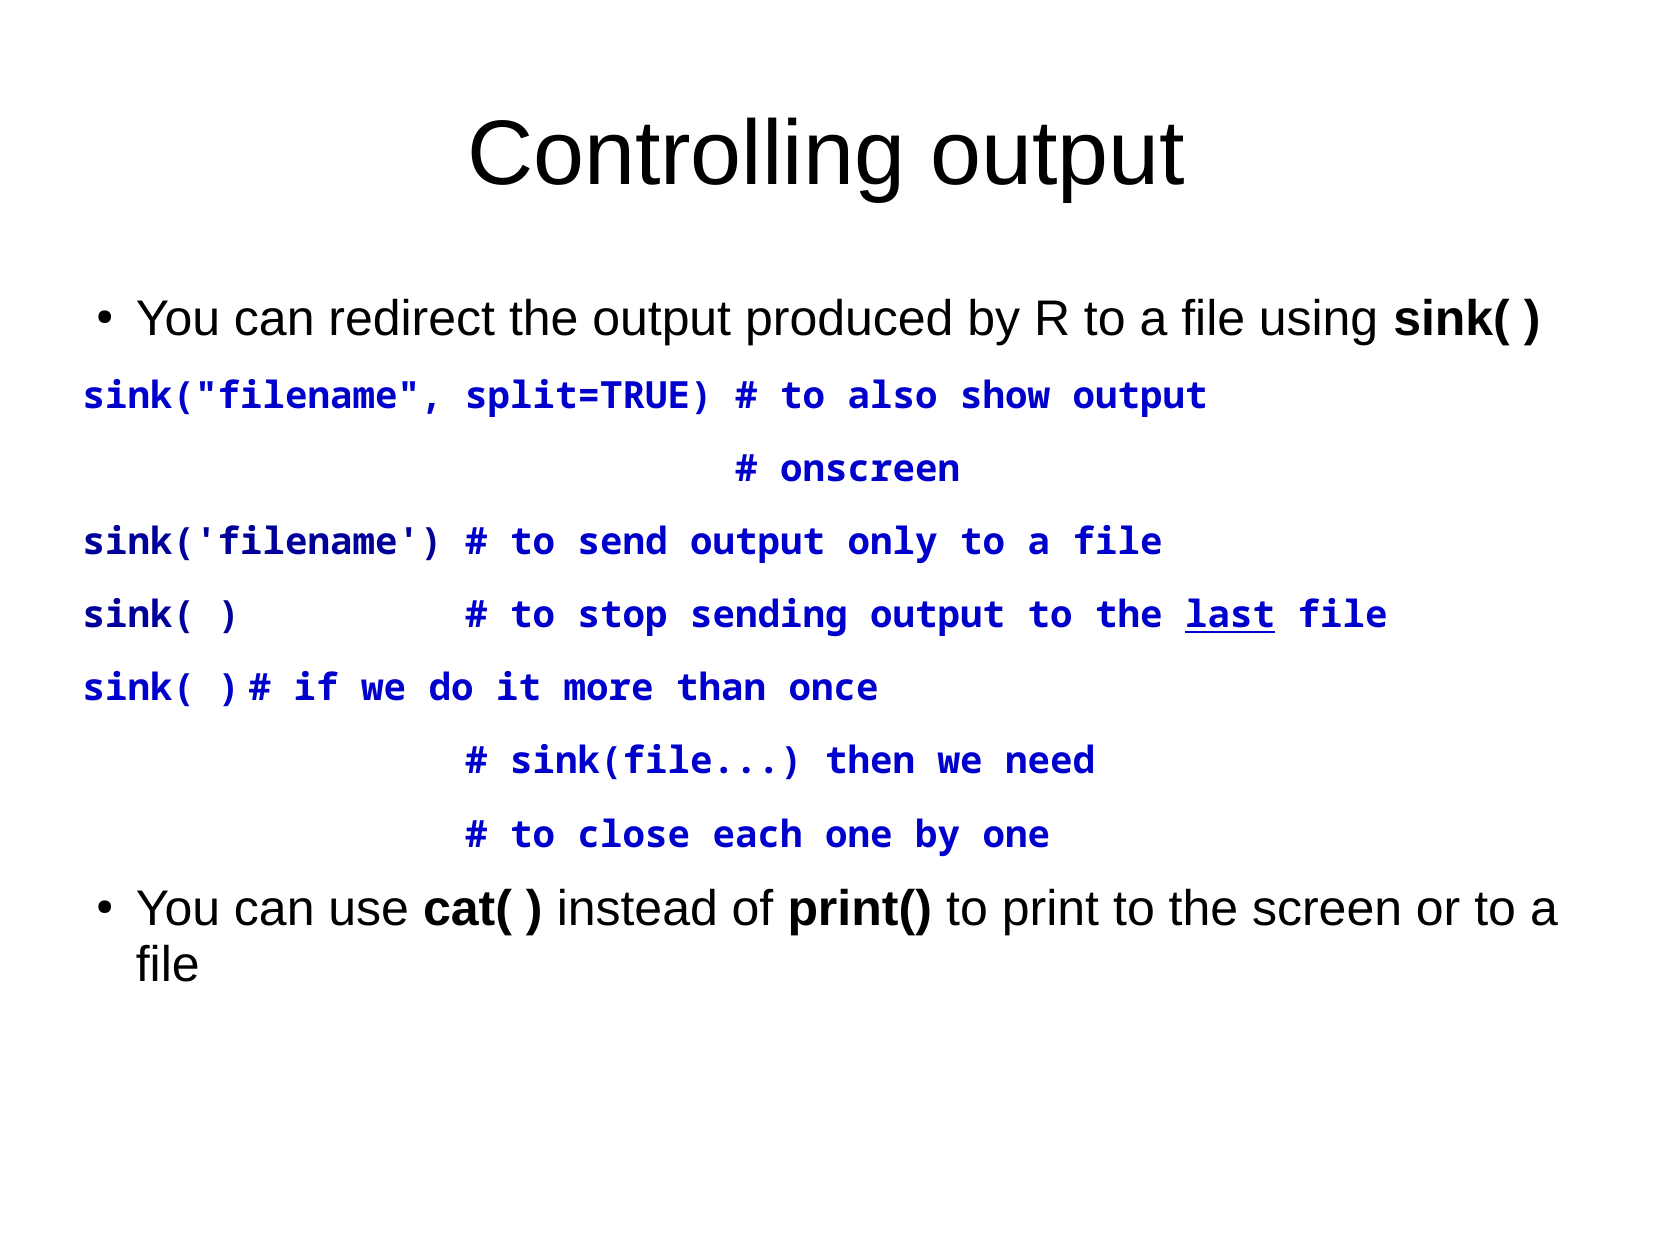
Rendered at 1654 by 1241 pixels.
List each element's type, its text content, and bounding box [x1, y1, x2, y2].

list You can redirect the output produced by R to a file using sink( ) sink("filename", split=TRUE) # to also show output # onscreen sink('filename') # to send output only to a file sink( ) # to stop sending output to the last file sink( ) # if we do it more than once # sink(file...) then we need # to close each one by one You can use cat( ) instead of print() to print to the screen or to a file [82, 290, 1571, 1010]
title Controlling output [82, 49, 1571, 257]
